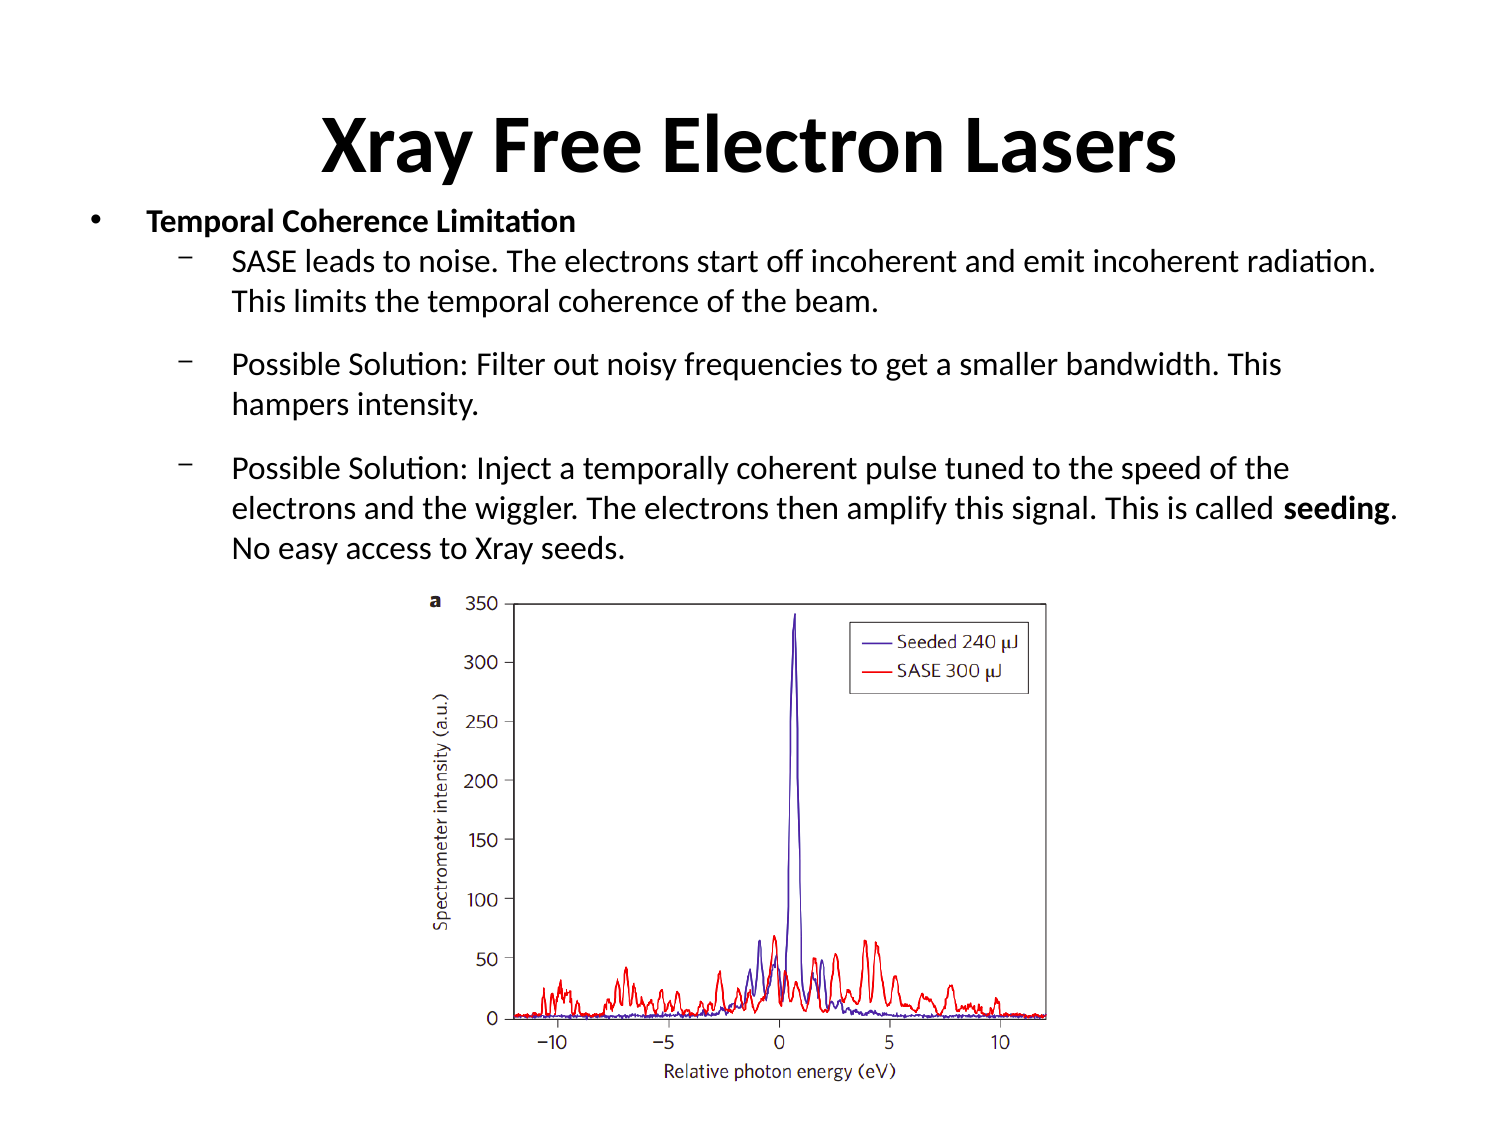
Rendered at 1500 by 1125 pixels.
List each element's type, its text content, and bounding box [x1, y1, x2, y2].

picture [418, 578, 1069, 1096]
title Xray Free Electron Lasers [75, 45, 1425, 233]
list Temporal Coherence Limitation SASE leads to noise. The electrons start off incoherent and emit incoherent radiation. This limits the temporal coherence of the beam. Possible Solution: Filter out noisy frequencies to get a smaller bandwidth. This hampers intensity. Possible Solution: Inject a temporally coherent pulse tuned to the speed of the electrons and the wiggler. The electrons then amplify this signal. This is called seeding. No easy access to Xray seeds. [75, 191, 1418, 993]
